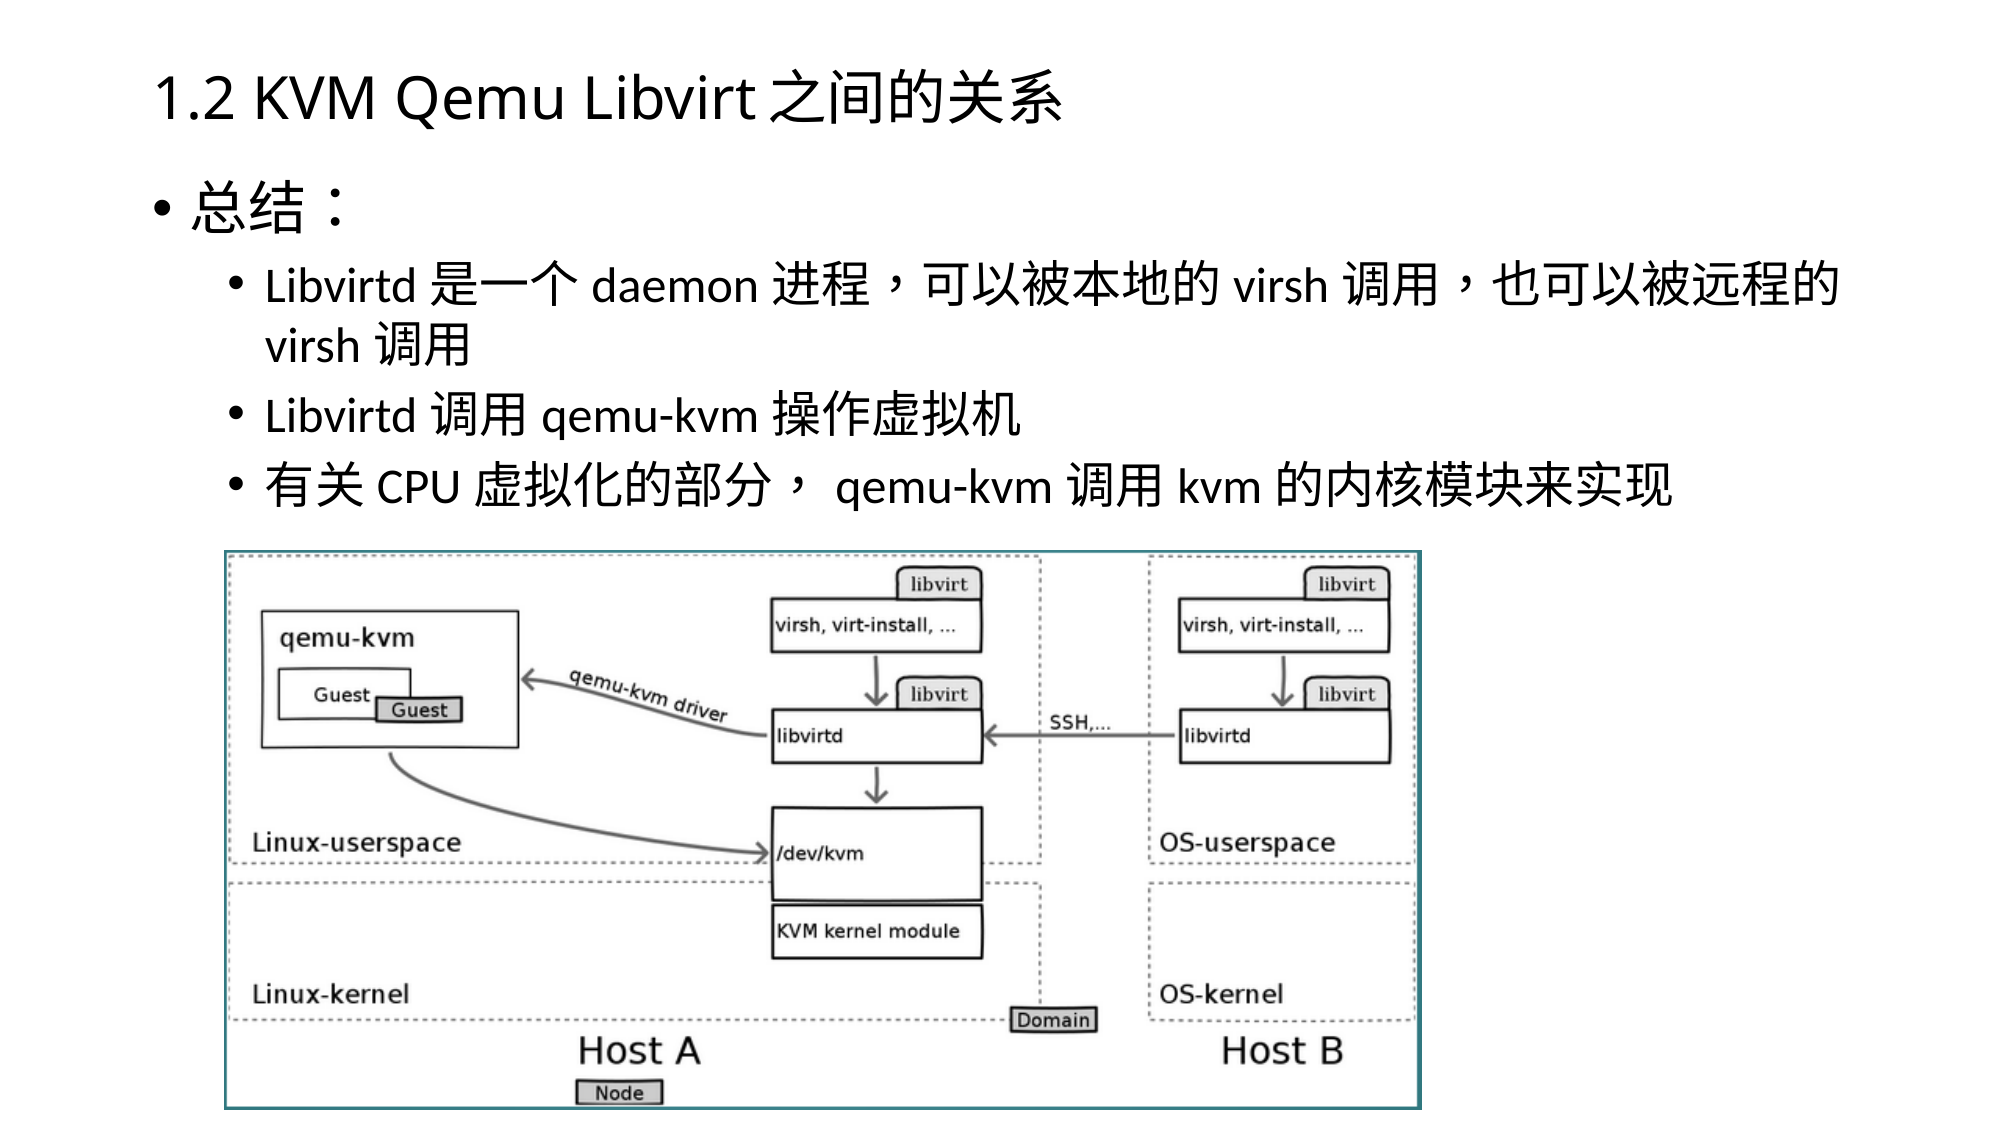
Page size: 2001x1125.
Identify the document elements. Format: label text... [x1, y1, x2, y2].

picture [224, 550, 1422, 1110]
title 1.2 KVM Qemu Libvirt之间的关系 [137, 59, 1863, 140]
list 总结： Libvirtd是一个daemon进程，可以被本地的virsh调用，也可以被远程的virsh调用 Libvirtd调用qemu-kvm操作虚拟机 有关CPU虚拟化的部分，qemu-kvm调用kvm的内核模块来实现 [137, 171, 1863, 1014]
